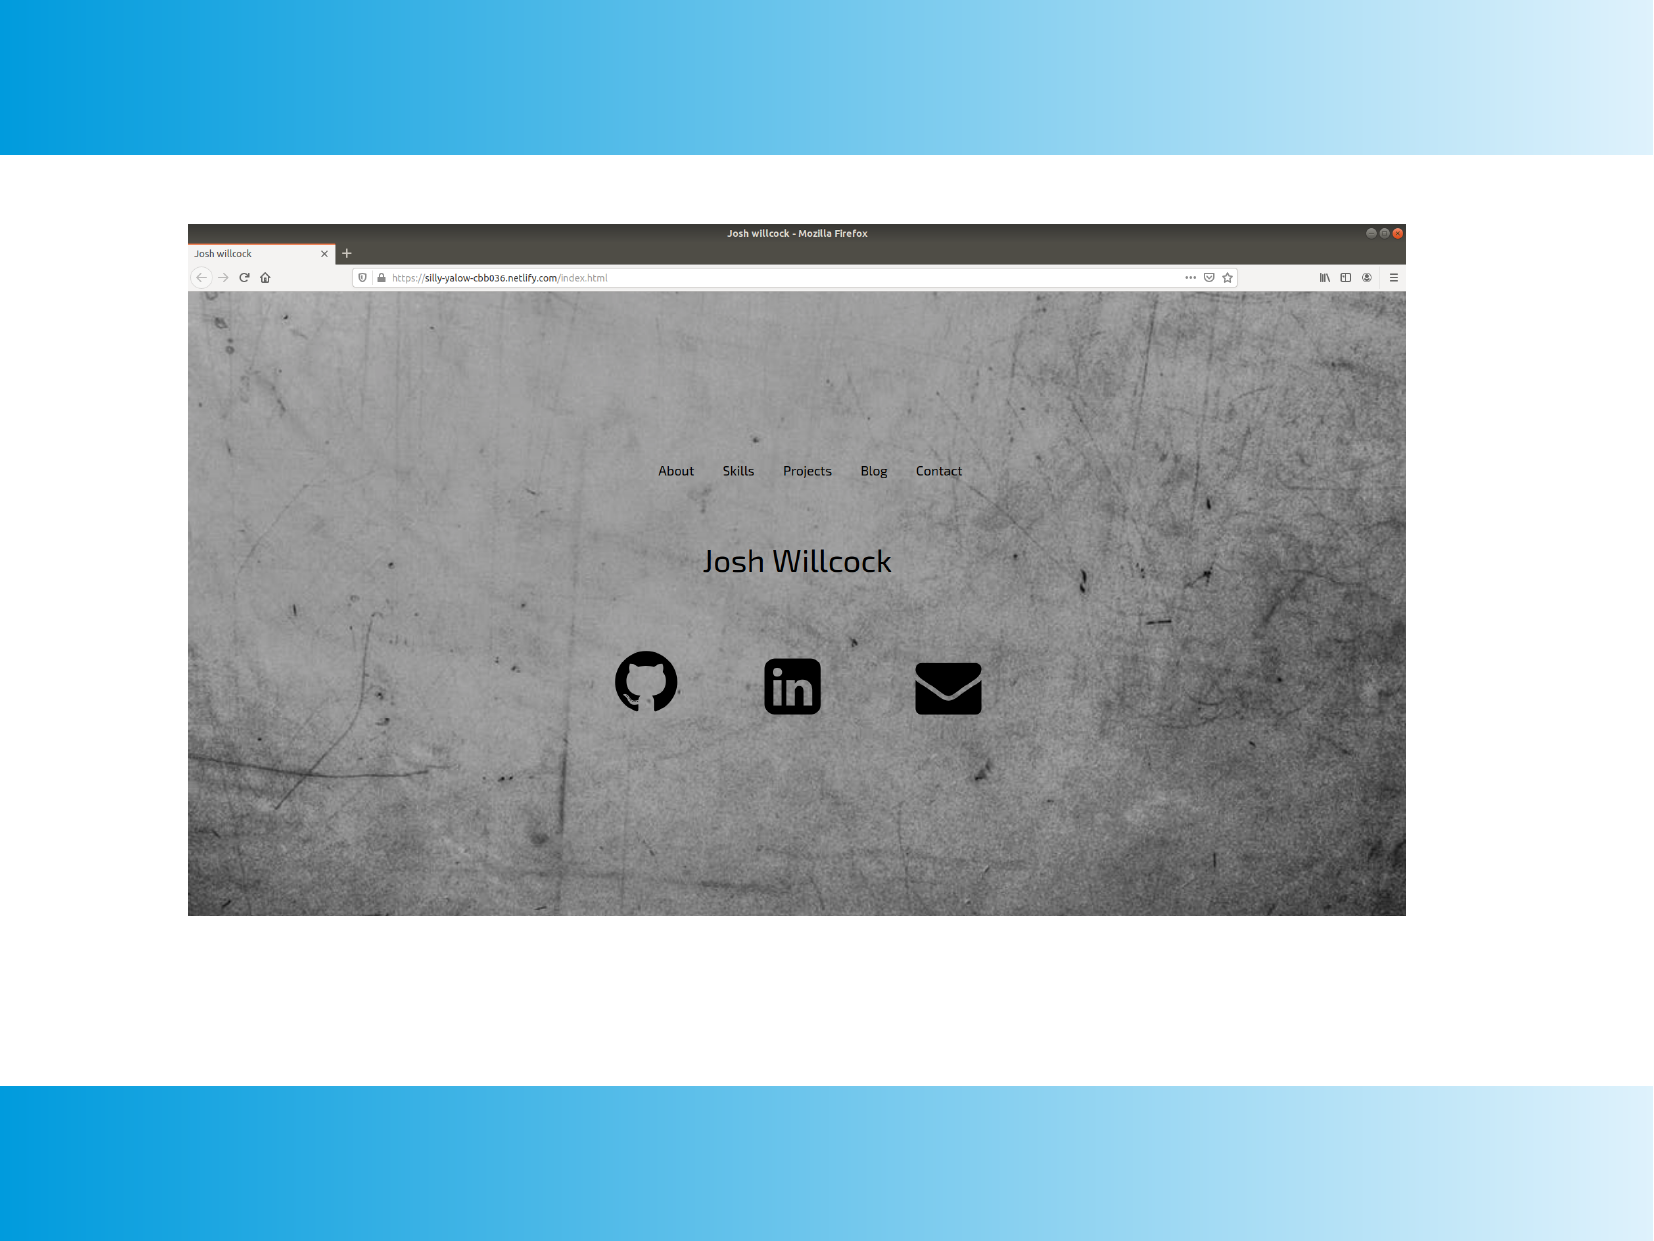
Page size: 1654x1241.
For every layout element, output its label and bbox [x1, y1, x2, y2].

picture [188, 224, 1406, 916]
